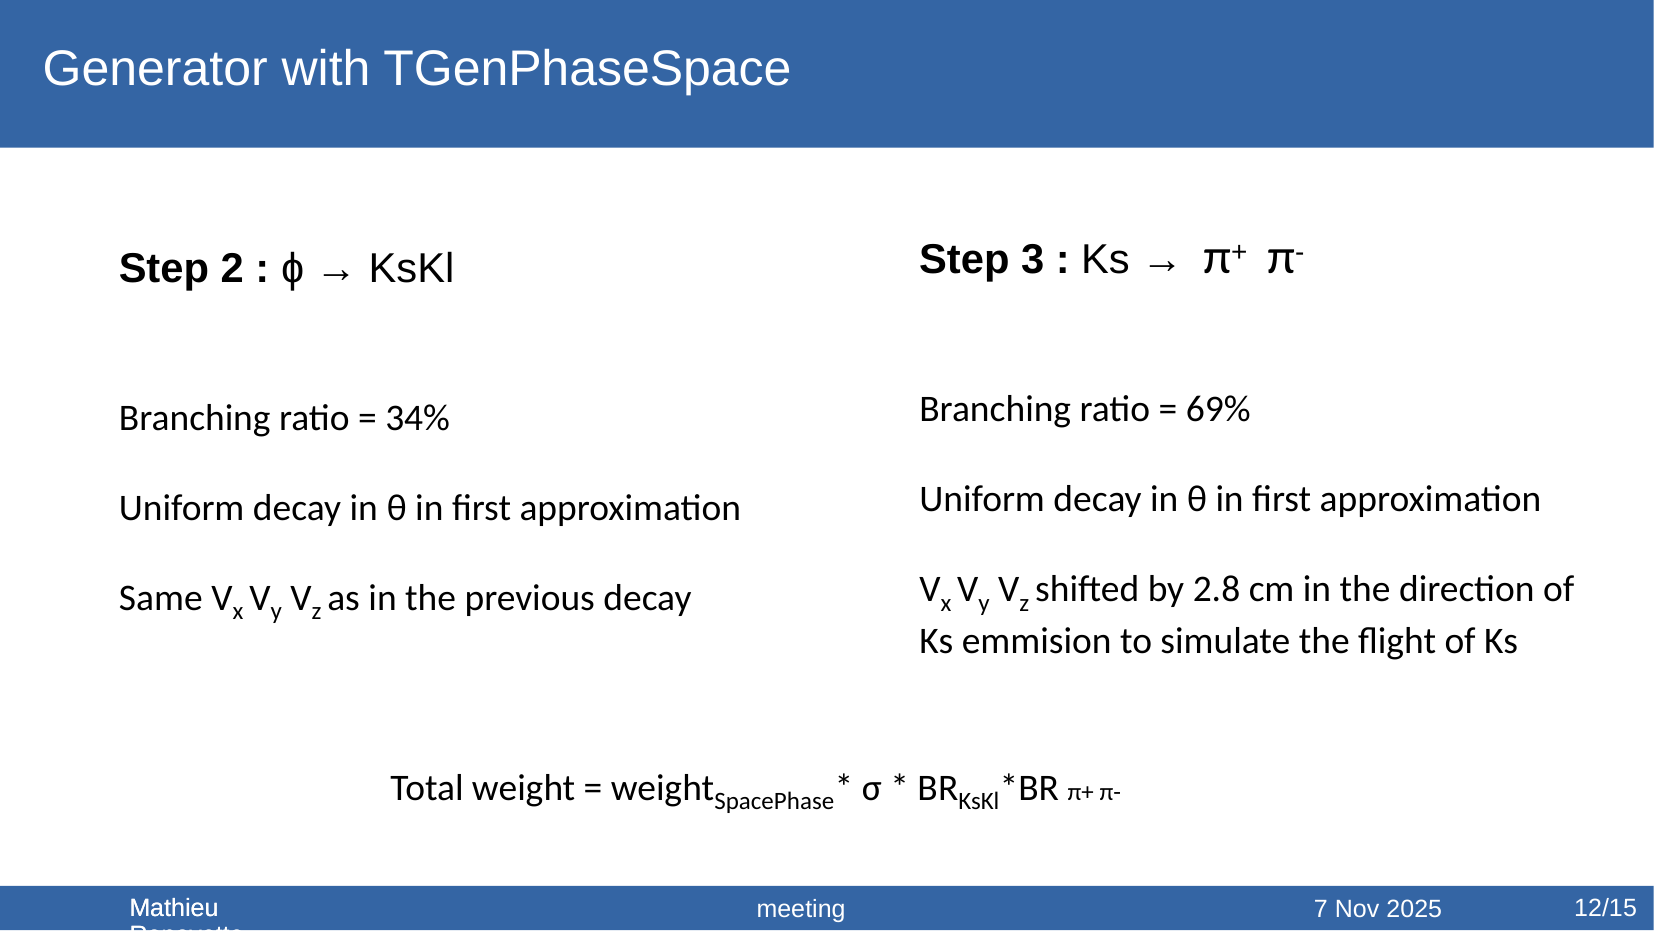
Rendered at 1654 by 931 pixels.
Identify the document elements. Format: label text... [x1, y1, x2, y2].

text_box meeting [734, 887, 953, 931]
text_box Step 2 : ɸ → KsKl [104, 237, 605, 349]
text_box Mathieu Ronayette [114, 885, 355, 929]
text_box Generator with TGenPhaseSpace [27, 32, 886, 106]
text_box Branching ratio = 34% Uniform decay in θ in first approximation Same Vx Vy Vz as in the previous decay [104, 385, 804, 719]
text_box [226, 885, 1654, 931]
text_box [0, 0, 1654, 148]
text_box Branching ratio = 69% Uniform decay in θ in first approximation Vx Vy Vz shifted by 2.8 cm in the direction of Ks emmision to simulate the flight of Ks [904, 376, 1604, 710]
text_box Step 3 : Ks → π+ π- [904, 228, 1405, 354]
text_box [0, 885, 131, 931]
text_box Total weight = weightSpacePhase* σ * BRKsKl*BR π+ π- [375, 754, 1145, 816]
text_box 7 Nov 2025 [1299, 887, 1536, 931]
text_box 12/15 [1559, 885, 1654, 930]
